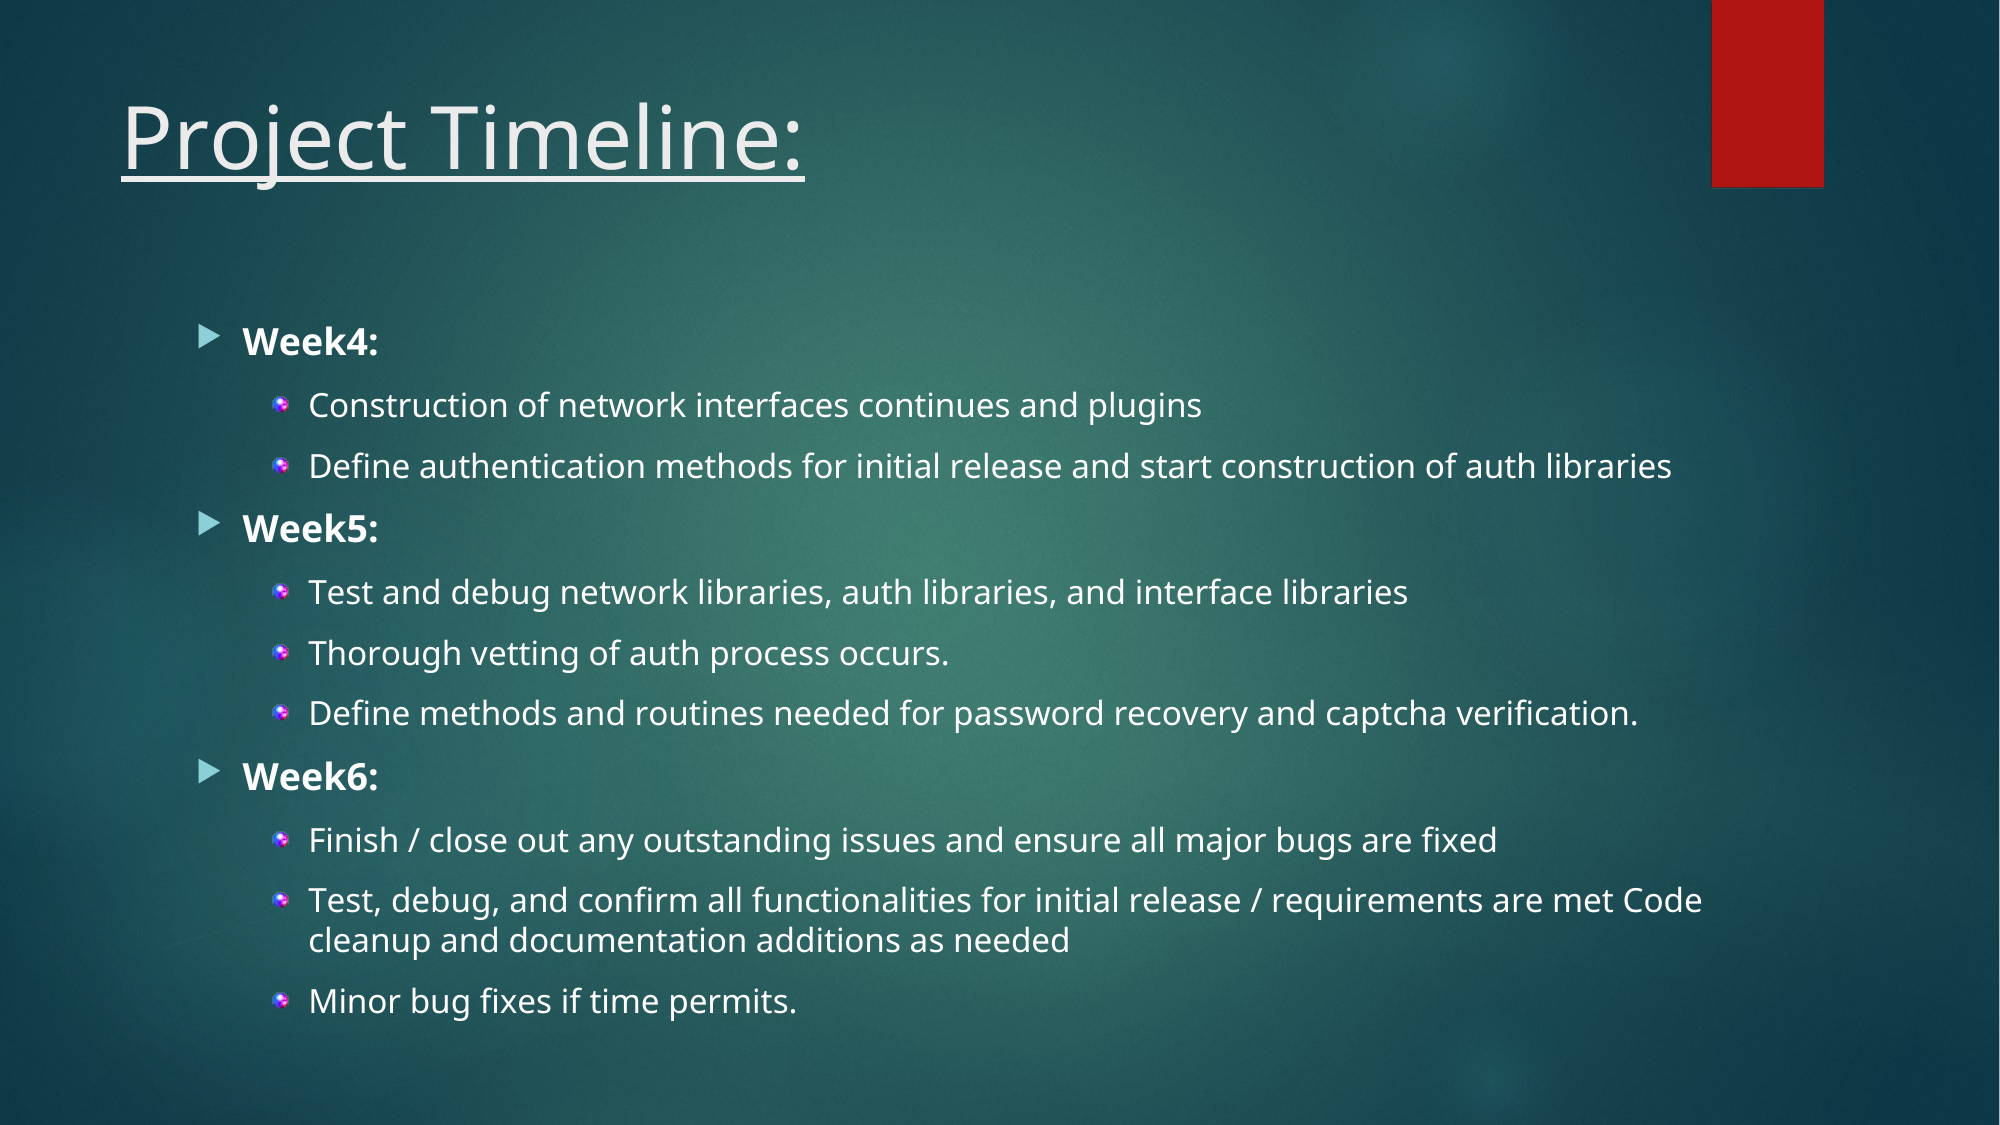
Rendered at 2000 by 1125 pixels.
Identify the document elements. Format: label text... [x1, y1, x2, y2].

picture [0, 0, 2000, 1125]
title Project Timeline: [105, 74, 1649, 239]
list Week4: Construction of network interfaces continues and plugins Define authentication methods for initial release and start construction of auth libraries Week5: Test and debug network libraries, auth libraries, and interface libraries Thorough vetting of auth process occurs. Define methods and routines needed for password recovery and captcha verification. Week6: Finish / close out any outstanding issues and ensure all major bugs are fixed Test, debug, and confirm all functionalities for initial release / requirements are met Code cleanup and documentation additions as needed Minor bug fixes if time permits. [105, 239, 1756, 1057]
